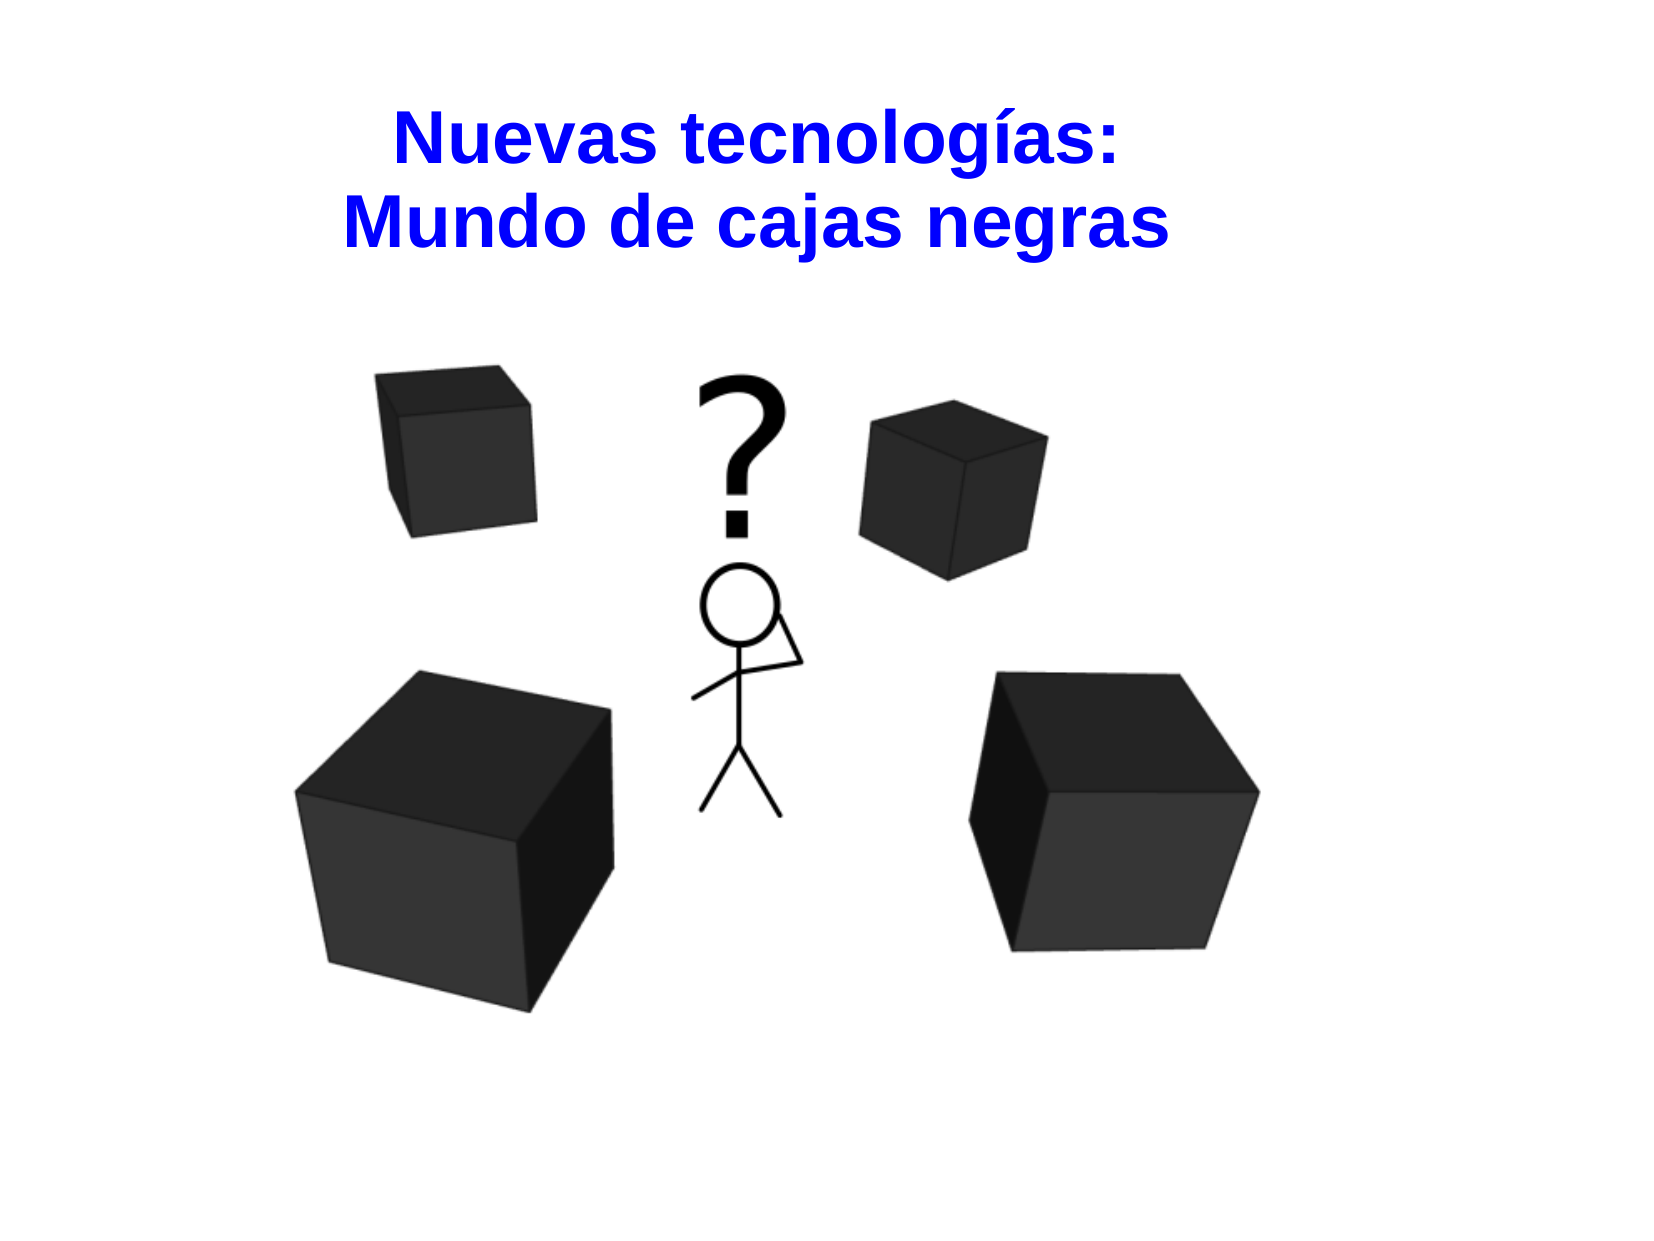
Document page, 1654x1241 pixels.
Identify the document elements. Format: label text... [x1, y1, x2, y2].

text_box Nuevas tecnologías: Mundo de cajas negras [285, 88, 1231, 272]
picture [279, 354, 1276, 1036]
